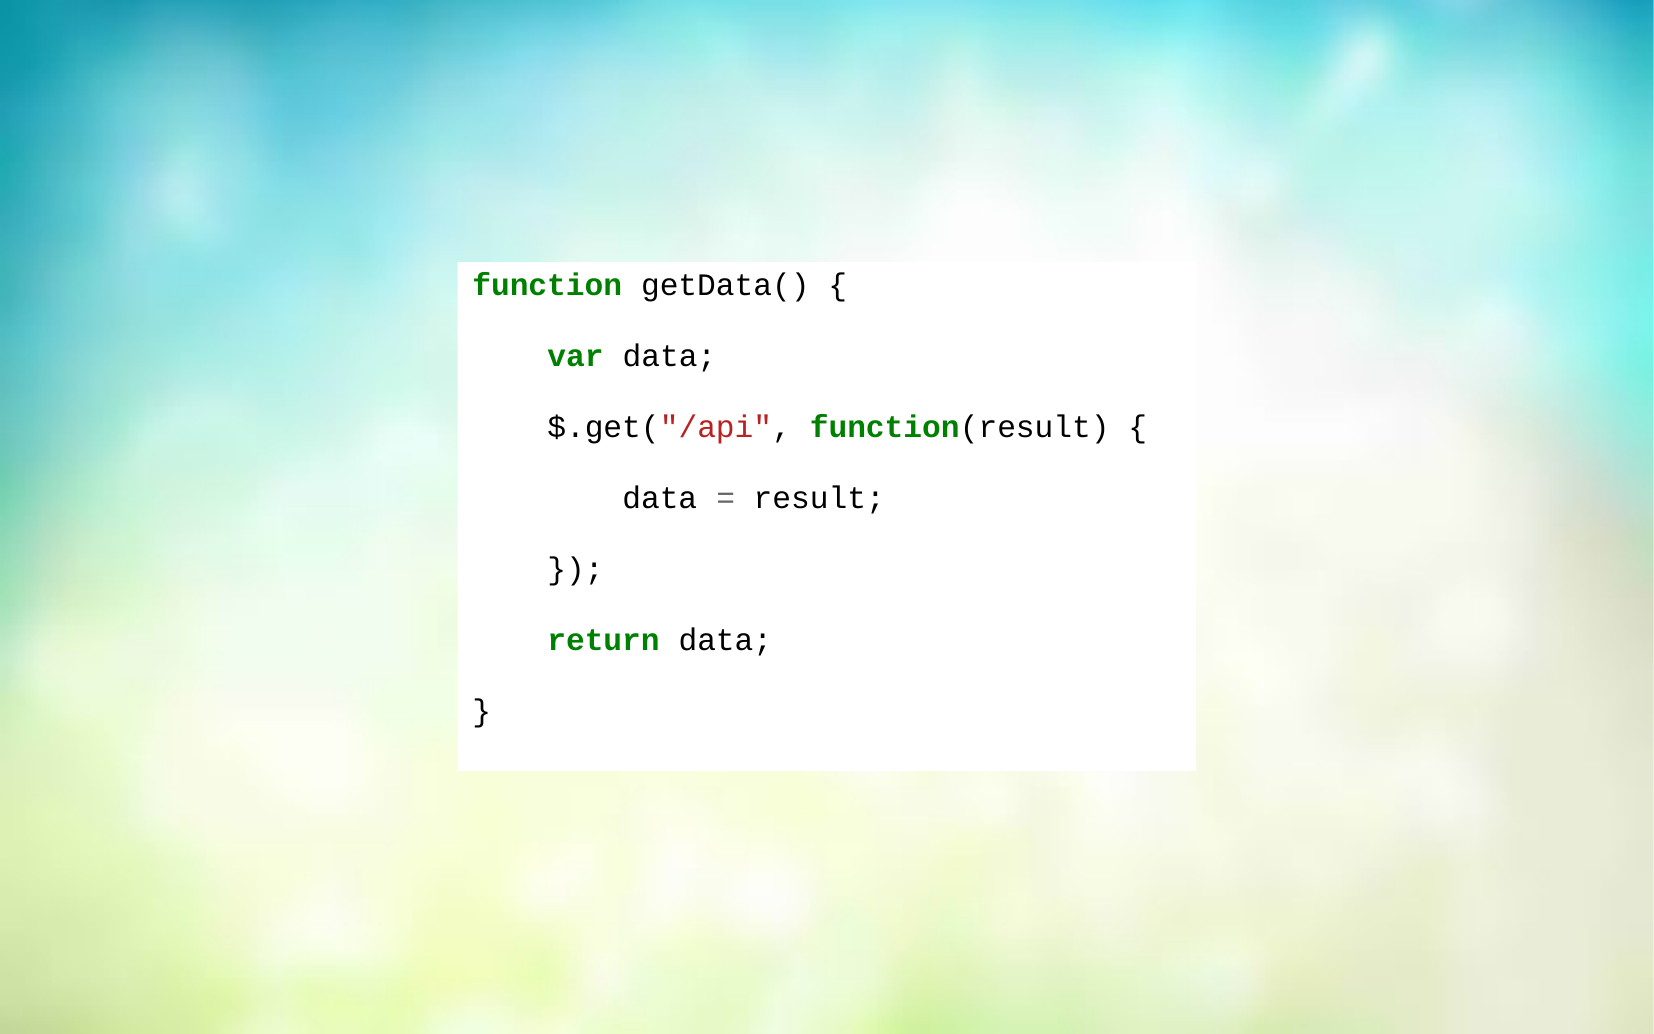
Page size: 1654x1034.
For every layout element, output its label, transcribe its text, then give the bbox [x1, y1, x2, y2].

picture [0, 0, 1654, 1034]
text_box function getData() { var data; $.get("/api", function(result) { data = result; }); return data; } [457, 262, 1196, 772]
